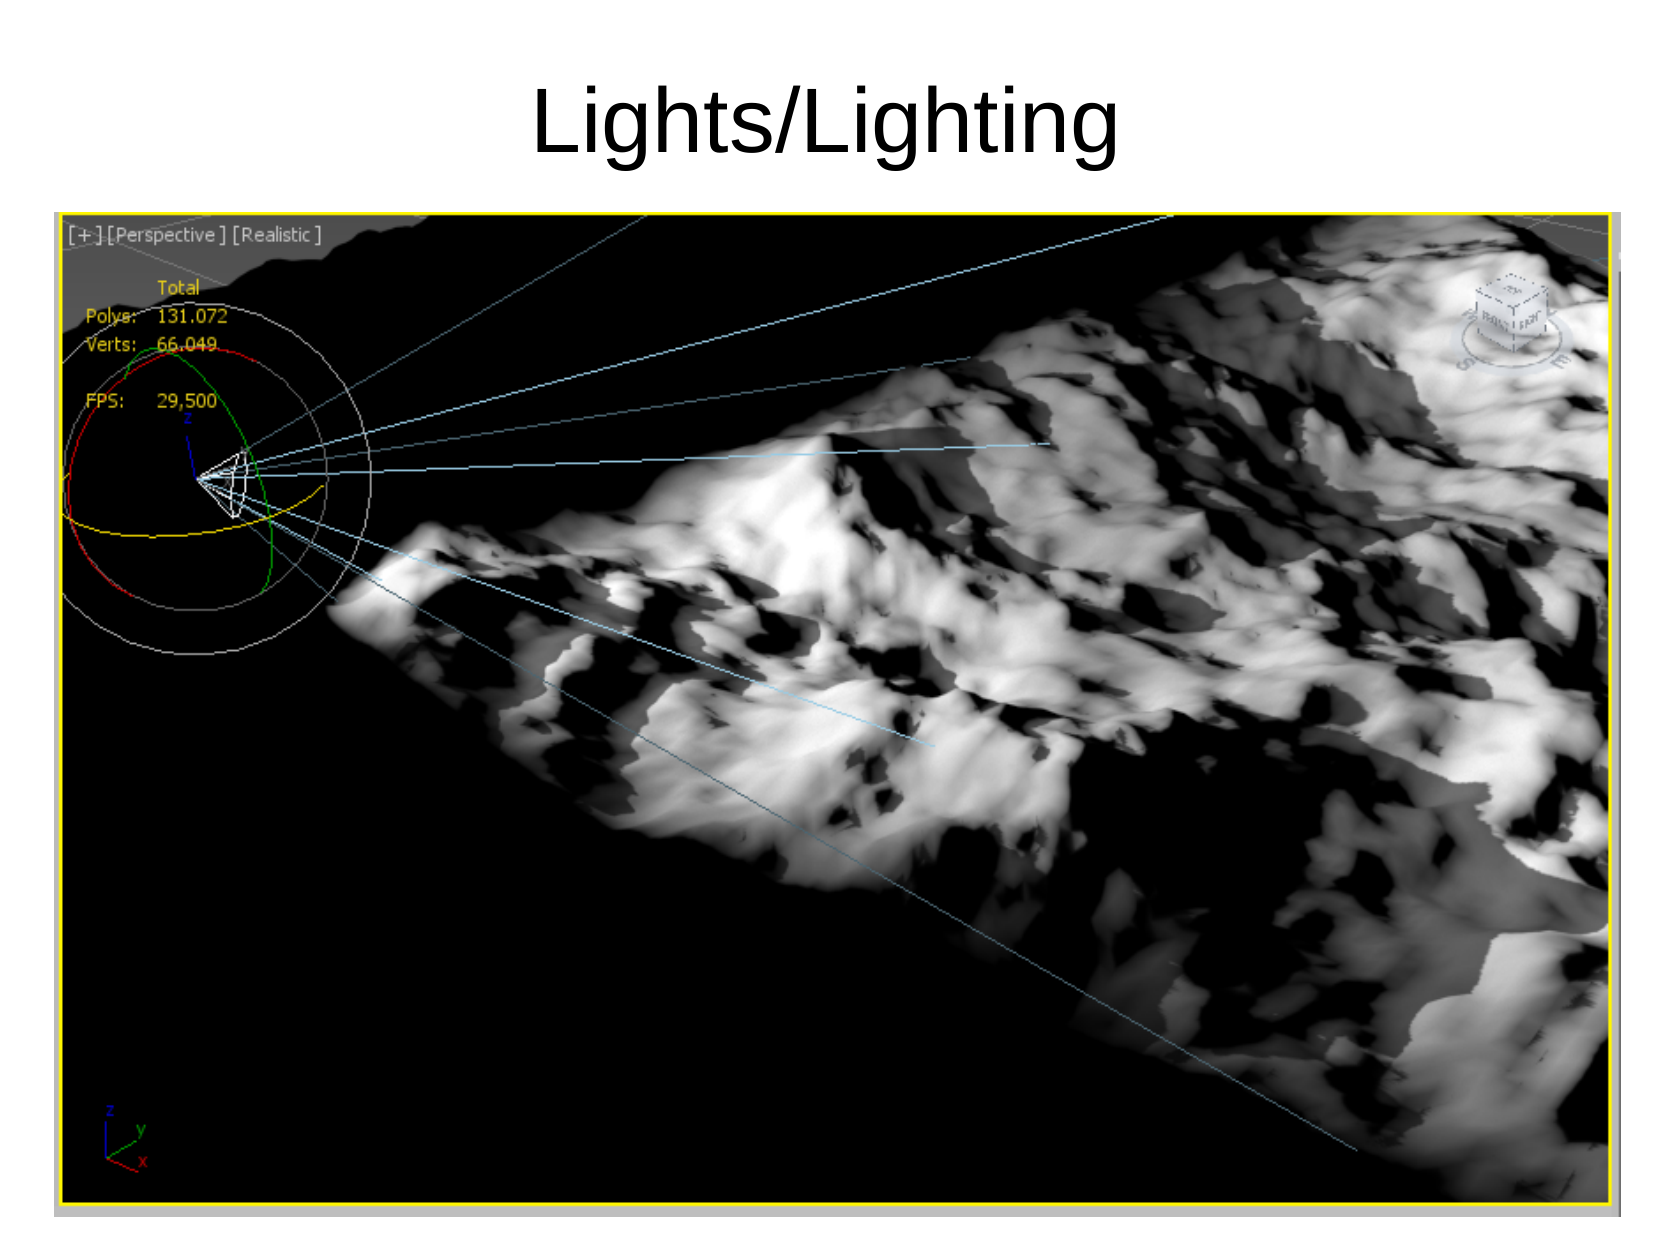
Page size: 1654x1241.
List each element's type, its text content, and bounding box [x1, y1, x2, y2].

title Lights/Lighting [82, 17, 1571, 212]
picture [54, 212, 1621, 1217]
